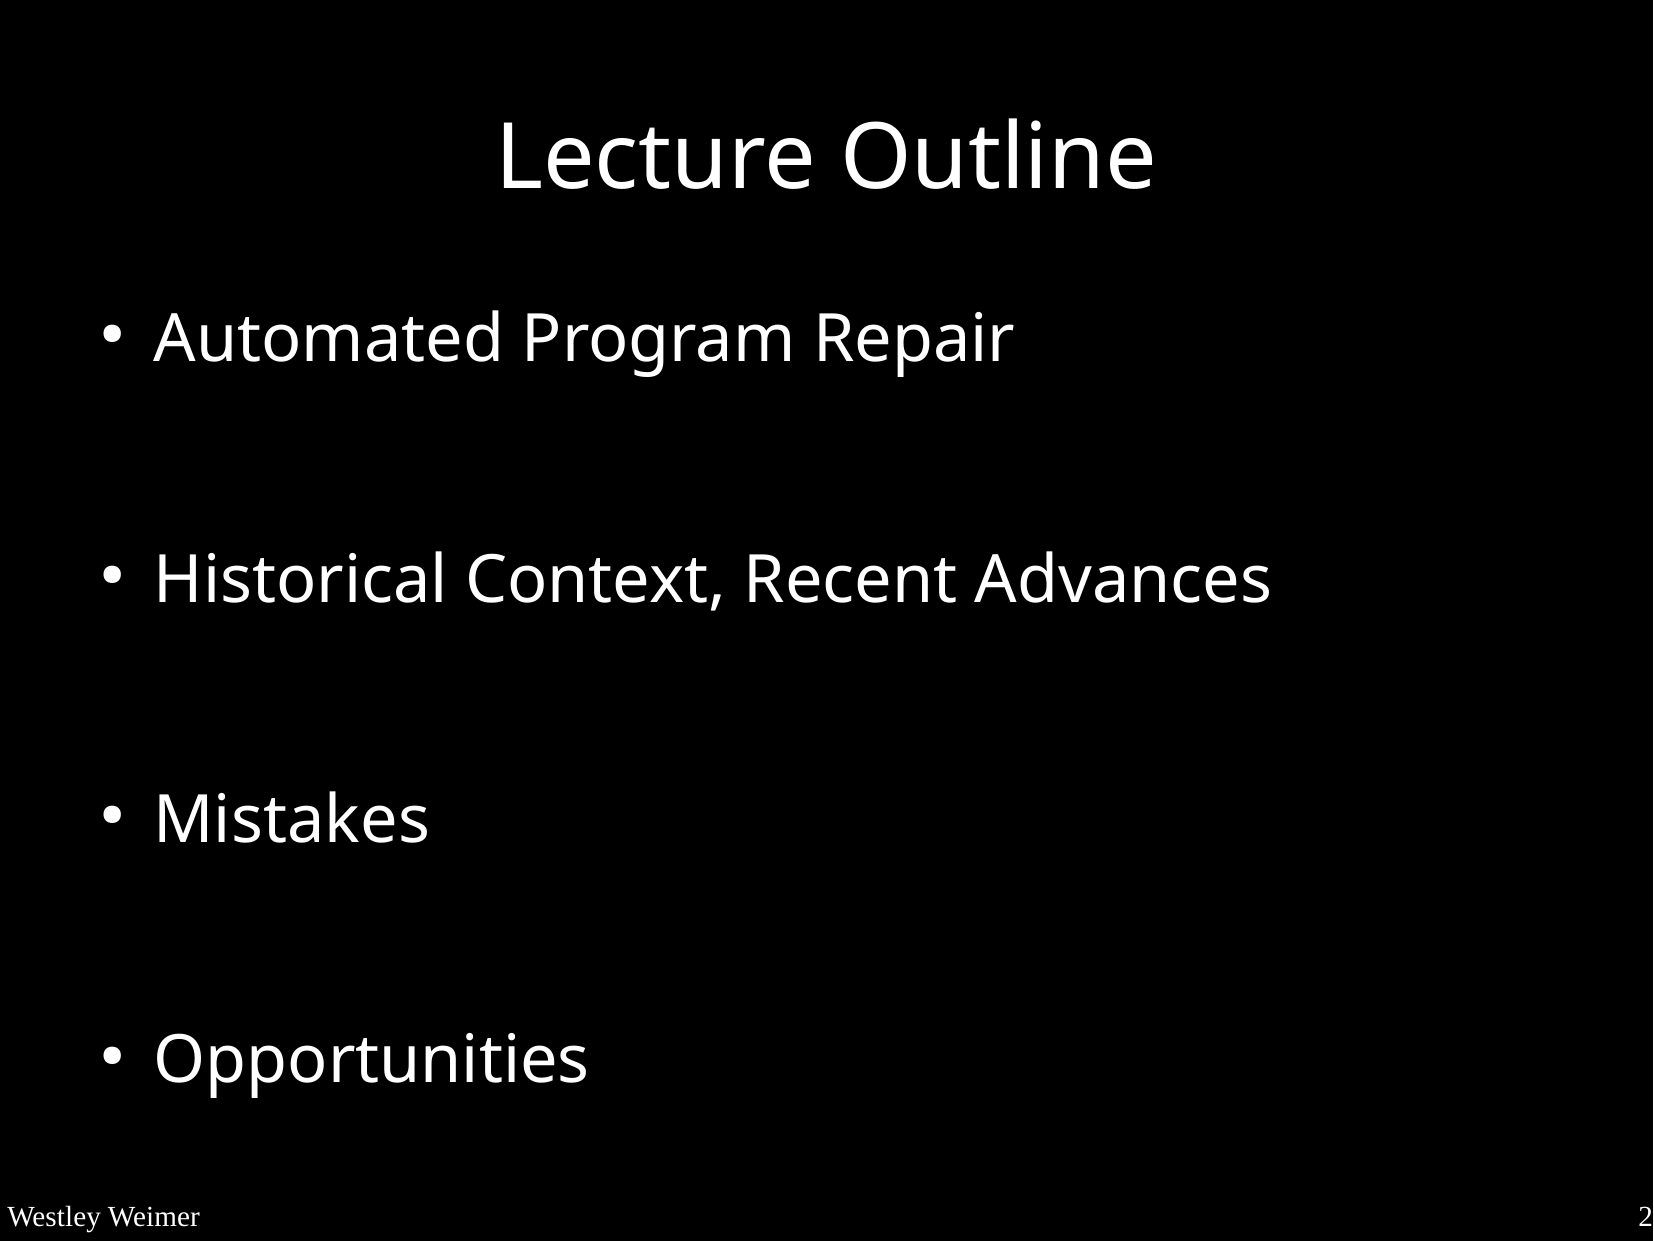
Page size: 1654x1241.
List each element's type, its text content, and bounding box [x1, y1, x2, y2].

title Lecture Outline [82, 49, 1571, 257]
list Automated Program Repair Historical Context, Recent Advances Mistakes Opportunities [82, 290, 1571, 1109]
